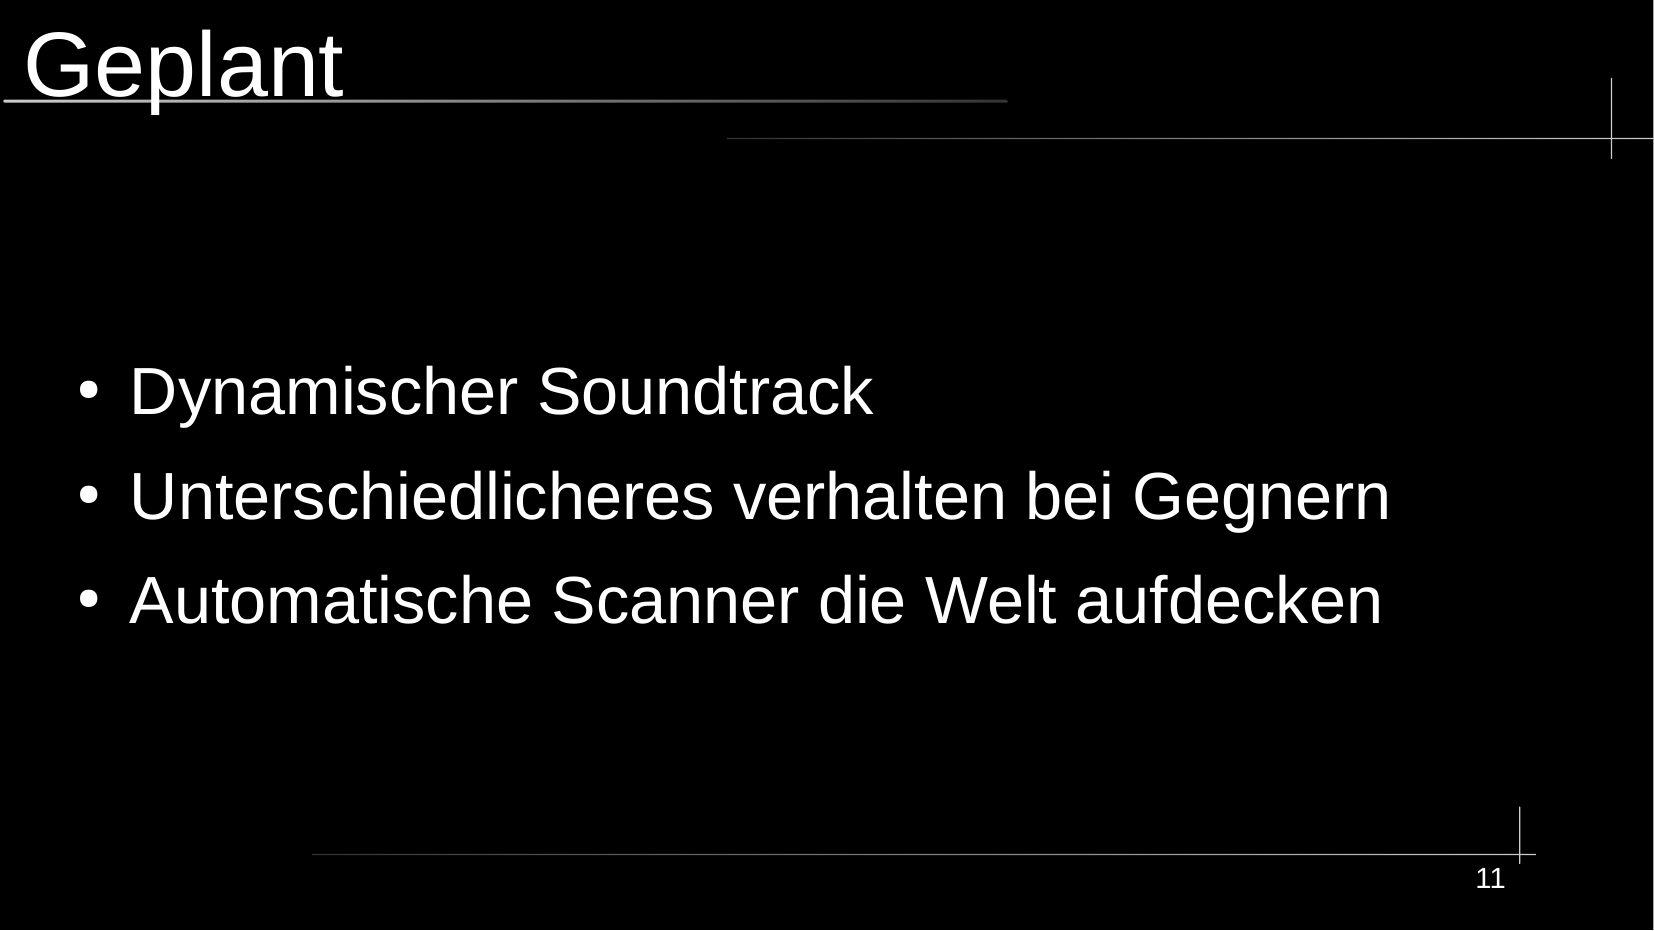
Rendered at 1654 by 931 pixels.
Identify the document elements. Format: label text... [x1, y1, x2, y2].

title Geplant [23, 11, 1589, 119]
list Dynamischer Soundtrack Unterschiedlicheres verhalten bei Gegnern Automatische Scanner die Welt aufdecken [59, 354, 1548, 894]
